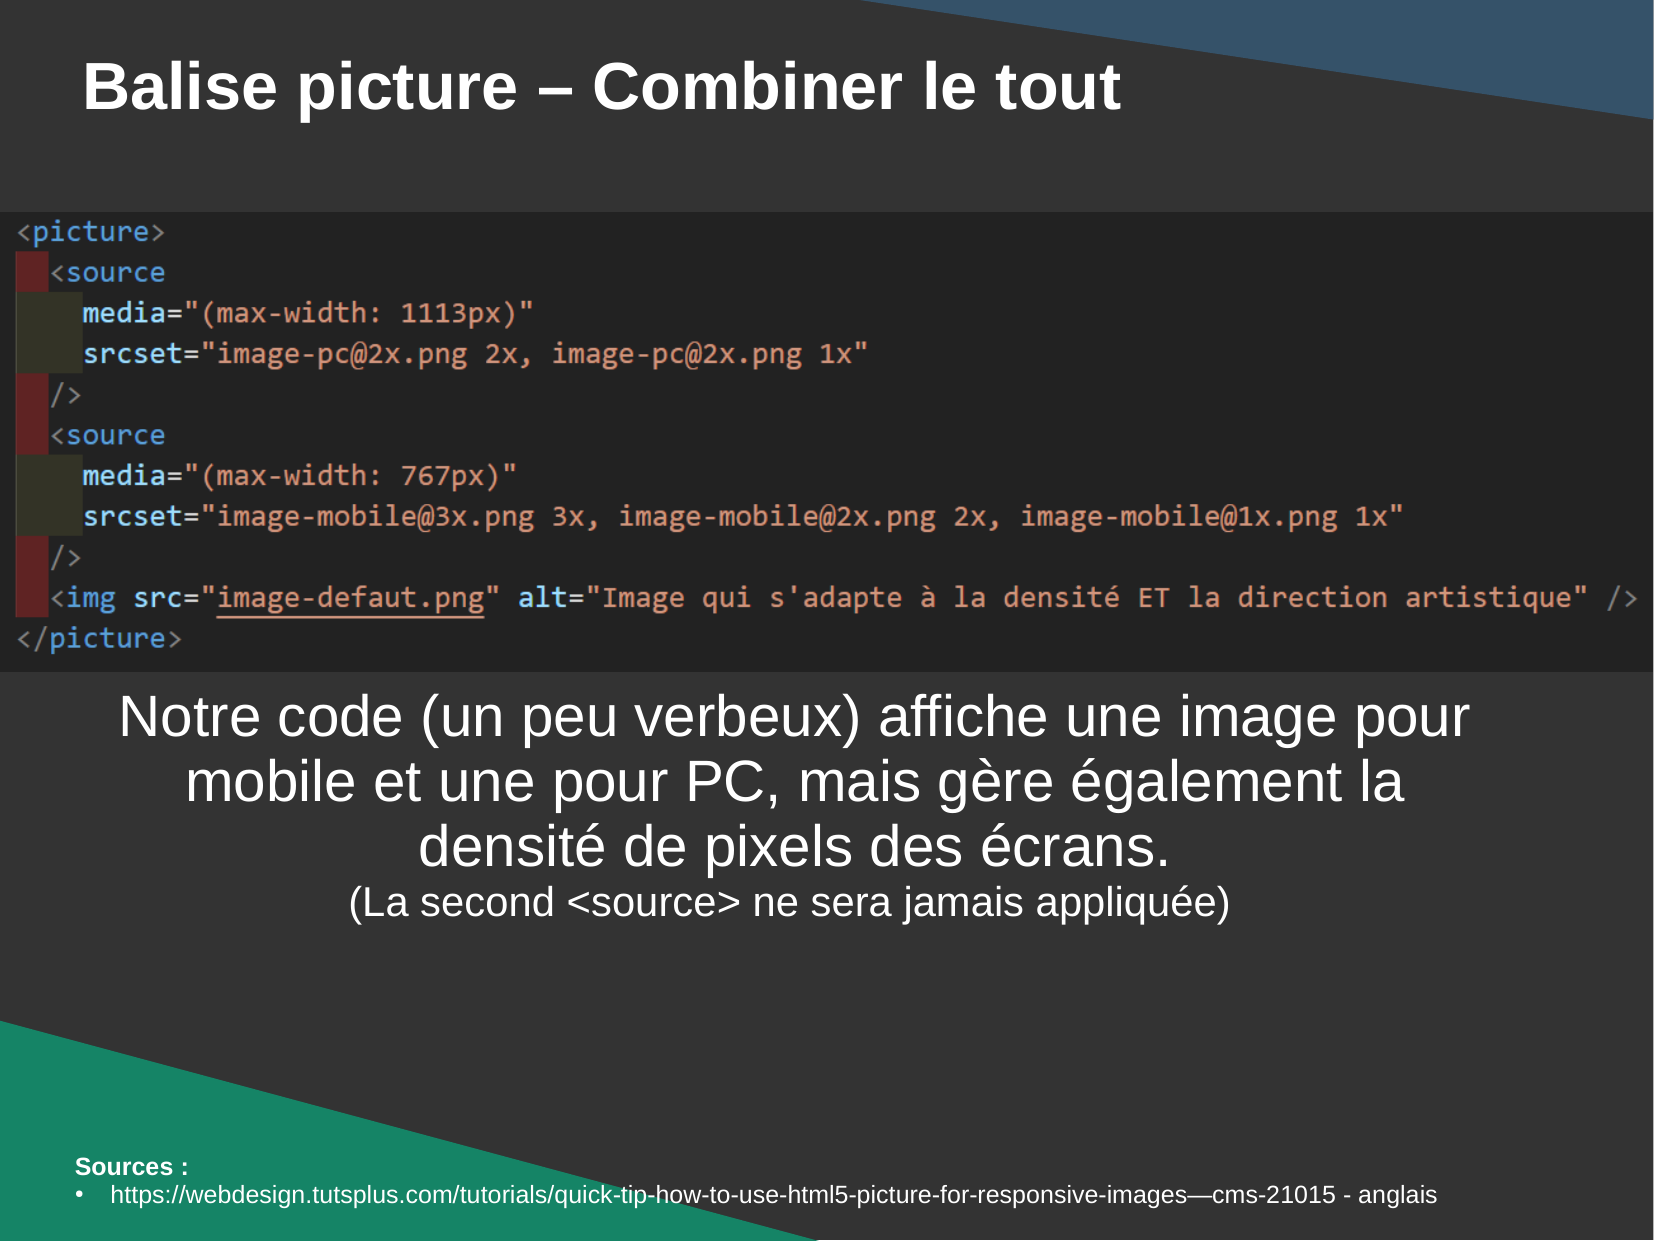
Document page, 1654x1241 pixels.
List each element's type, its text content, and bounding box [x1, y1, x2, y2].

picture [0, 212, 1653, 672]
text_box [859, 0, 1654, 120]
title Balise picture – Combiner le tout [82, 49, 1571, 162]
text_box Notre code (un peu verbeux) affiche une image pour mobile et une pour PC, mais gère également la densité de pixels des écrans. (La second <source> ne sera jamais appliquée) [78, 675, 1513, 979]
text_box [0, 1020, 463, 1241]
text_box Sources : https://webdesign.tutsplus.com/tutorials/quick-tip-how-to-use-html5-picture-for-responsive-images—cms-21015 - anglais [60, 1145, 1546, 1241]
